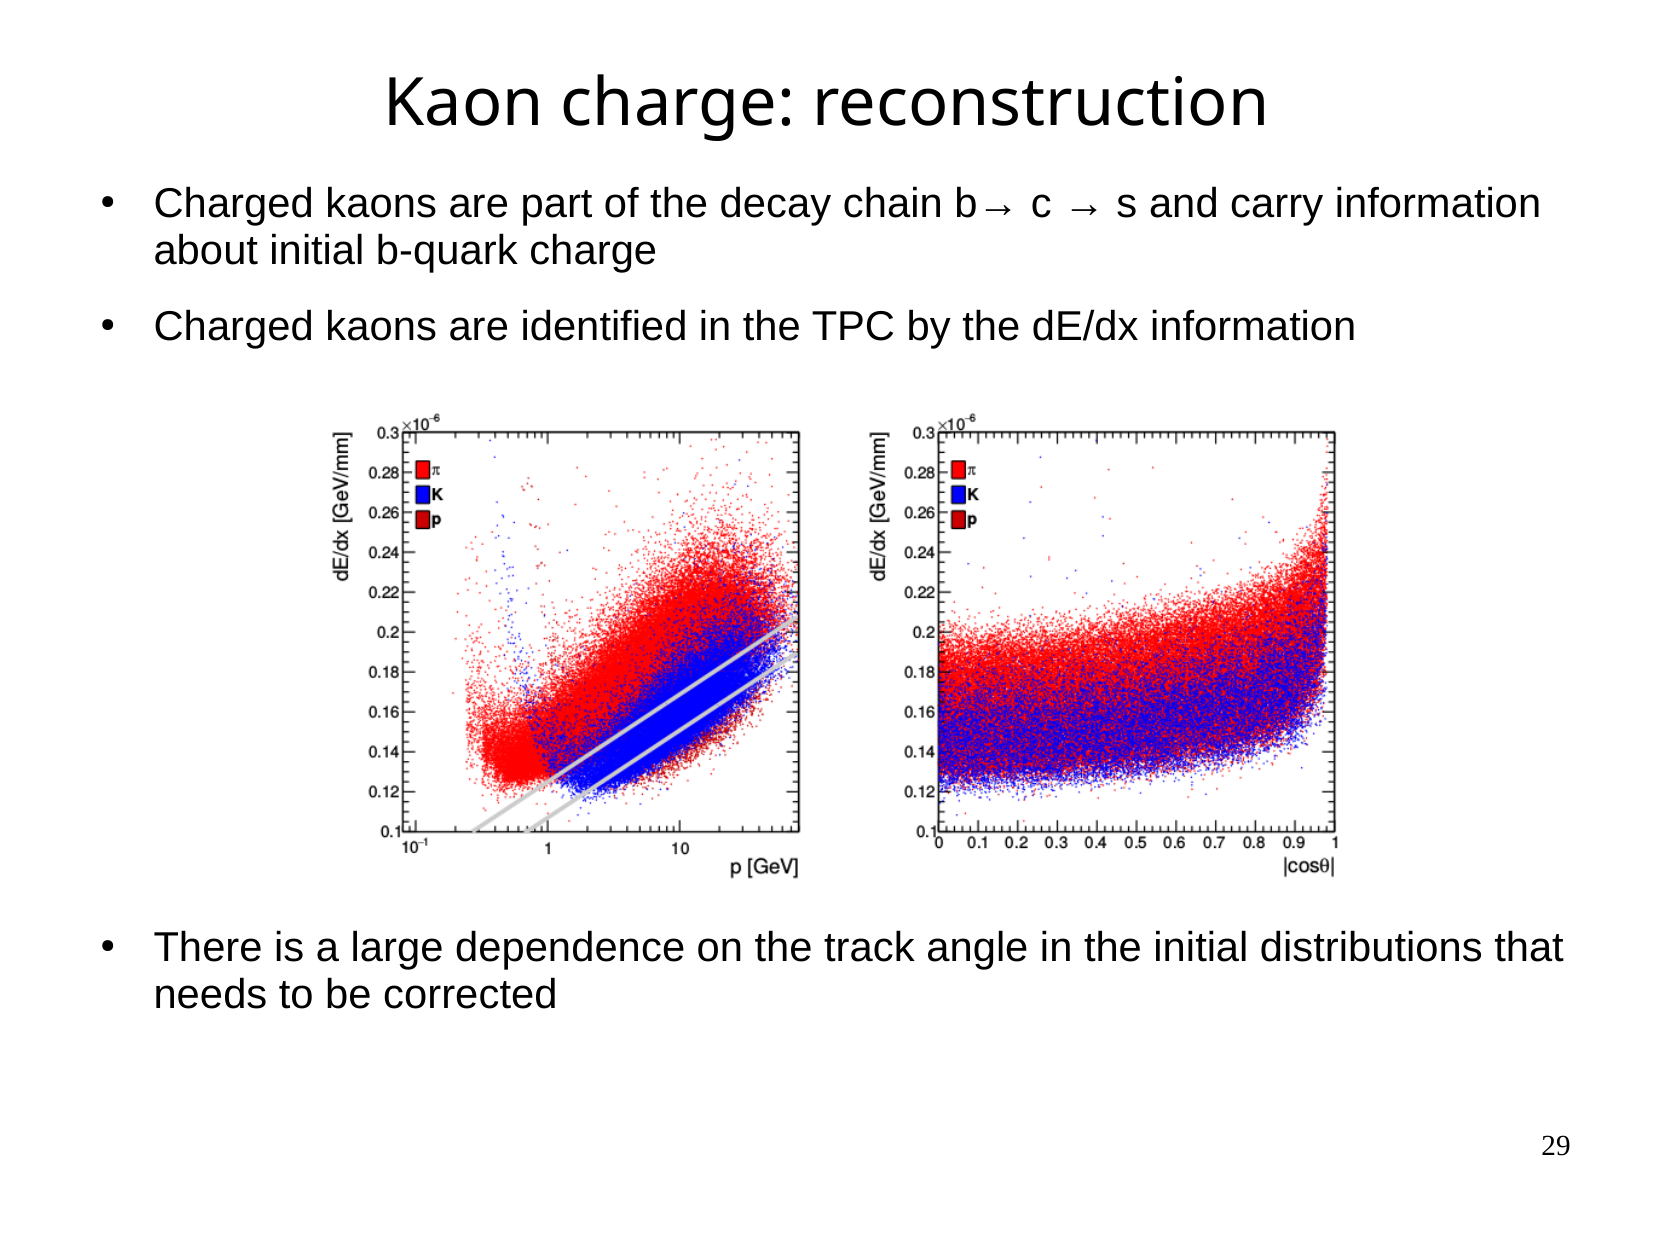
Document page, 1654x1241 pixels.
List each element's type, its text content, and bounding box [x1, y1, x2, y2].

title Kaon charge: reconstruction [82, 49, 1571, 151]
list Charged kaons are part of the decay chain b→ c → s and carry information about initial b-quark charge Charged kaons are identified in the TPC by the dE/dx information [82, 180, 1609, 364]
list There is a large dependence on the track angle in the initial distributions that needs to be corrected [82, 924, 1609, 1108]
picture [310, 408, 1354, 881]
